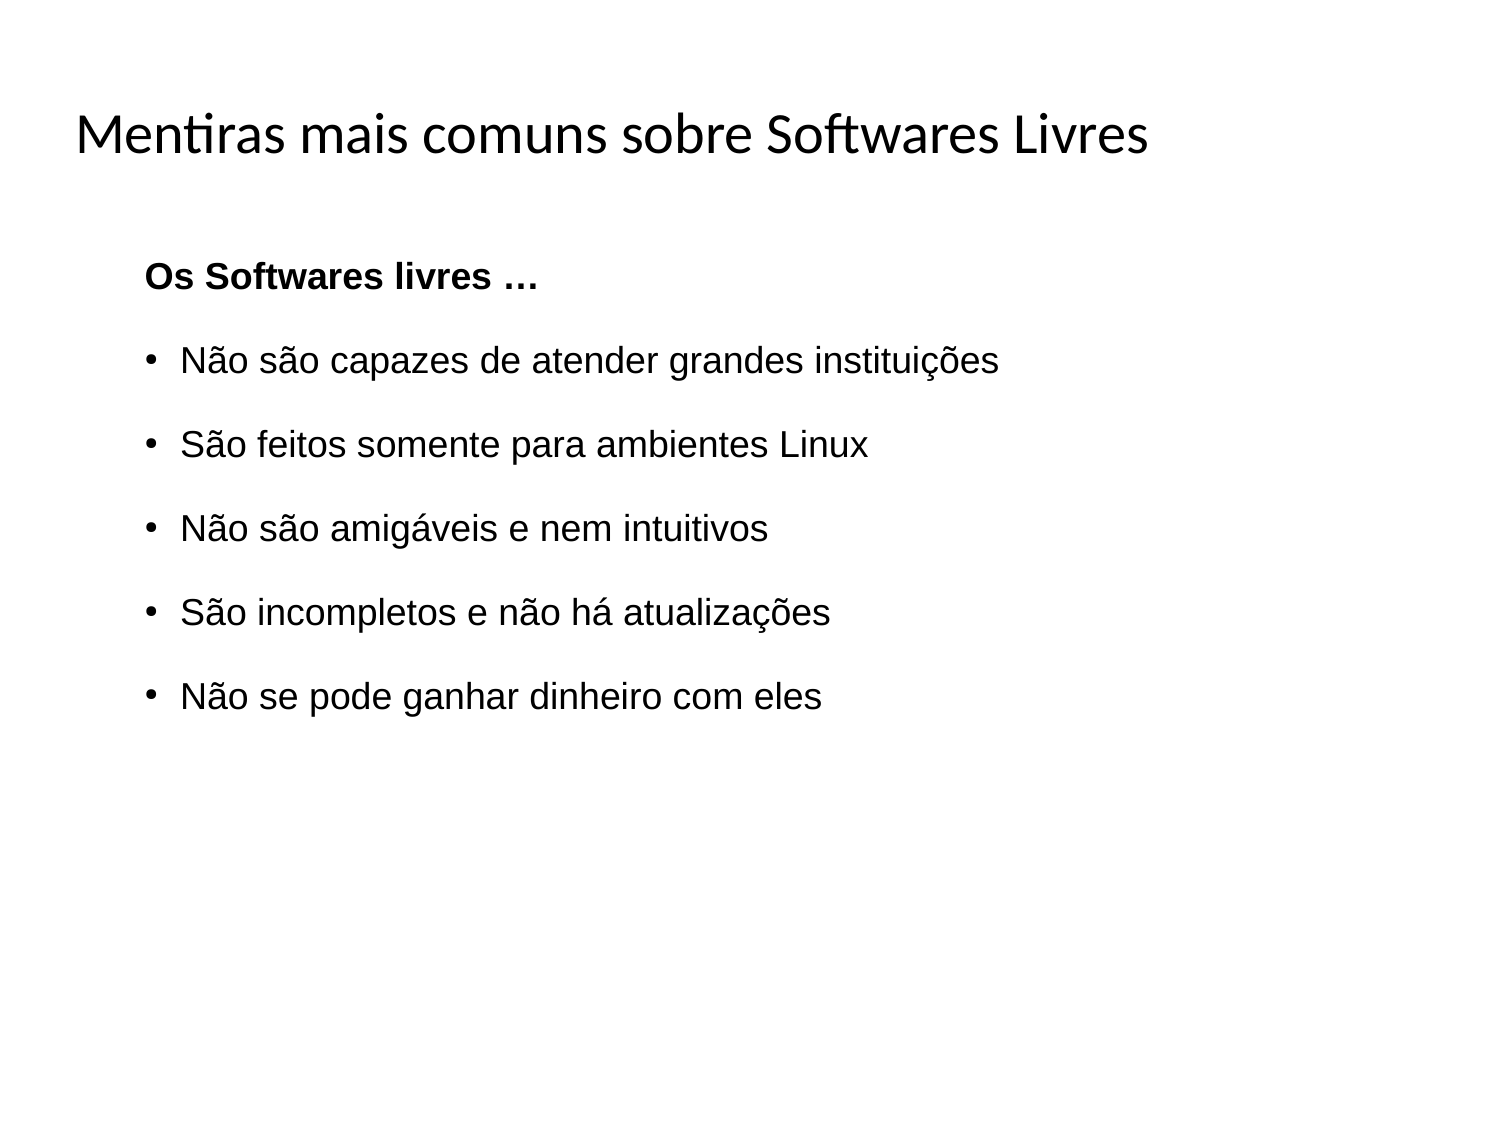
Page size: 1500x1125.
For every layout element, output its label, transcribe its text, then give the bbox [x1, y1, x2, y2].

text_box Os Softwares livres … Não são capazes de atender grandes instituições São feitos somente para ambientes Linux Não são amigáveis e nem intuitivos São incompletos e não há atualizações Não se pode ganhar dinheiro com eles [129, 248, 1394, 725]
title Mentiras mais comuns sobre Softwares Livres [75, 45, 1425, 233]
